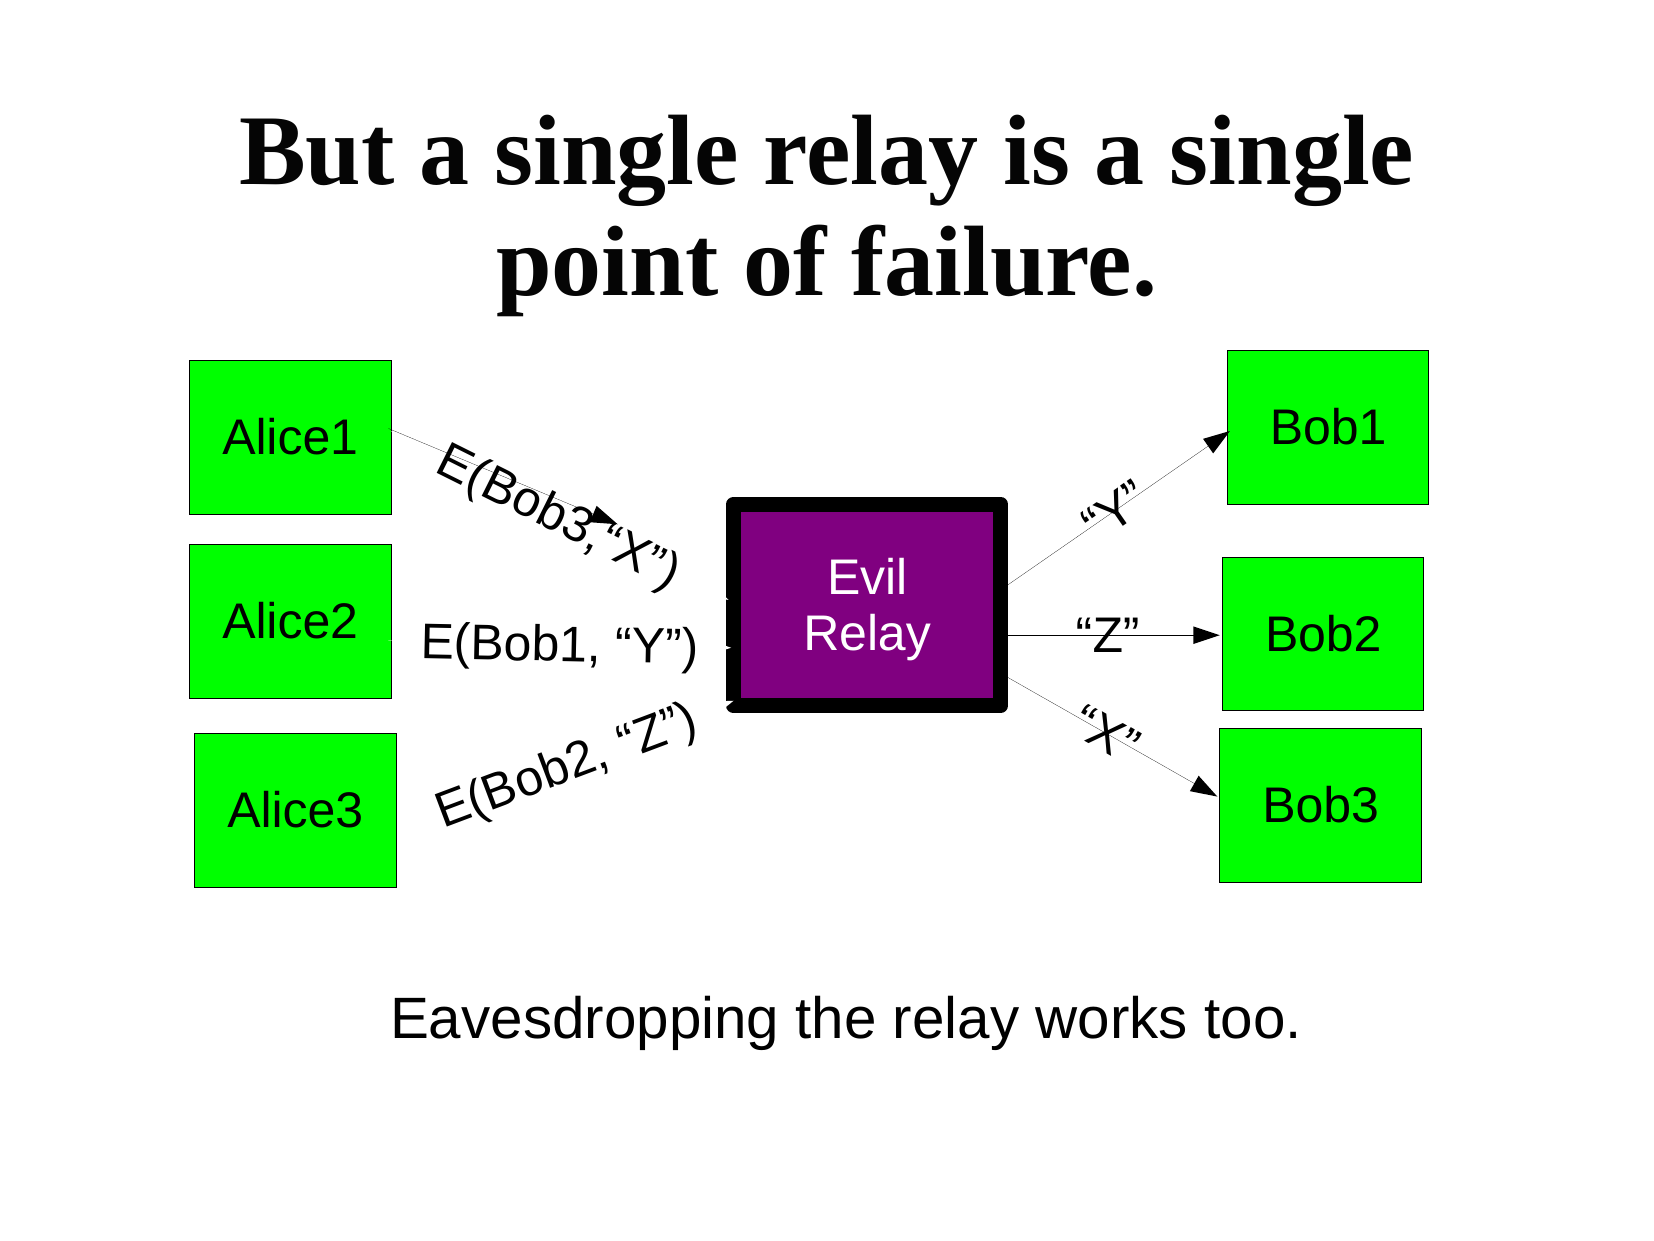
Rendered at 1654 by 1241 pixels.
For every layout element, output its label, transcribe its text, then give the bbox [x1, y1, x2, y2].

text_box Bob2 [1222, 557, 1424, 711]
text_box Bob3 [1219, 728, 1422, 883]
text_box Alice3 [194, 733, 397, 888]
text_box Alice1 [189, 360, 392, 515]
text_box Eavesdropping the relay works too. [375, 978, 1433, 1135]
text_box Evil Relay [733, 504, 1001, 706]
text_box Alice2 [189, 544, 392, 699]
title But a single relay is a single point of failure. [121, 95, 1534, 318]
text_box Bob1 [1227, 350, 1429, 505]
